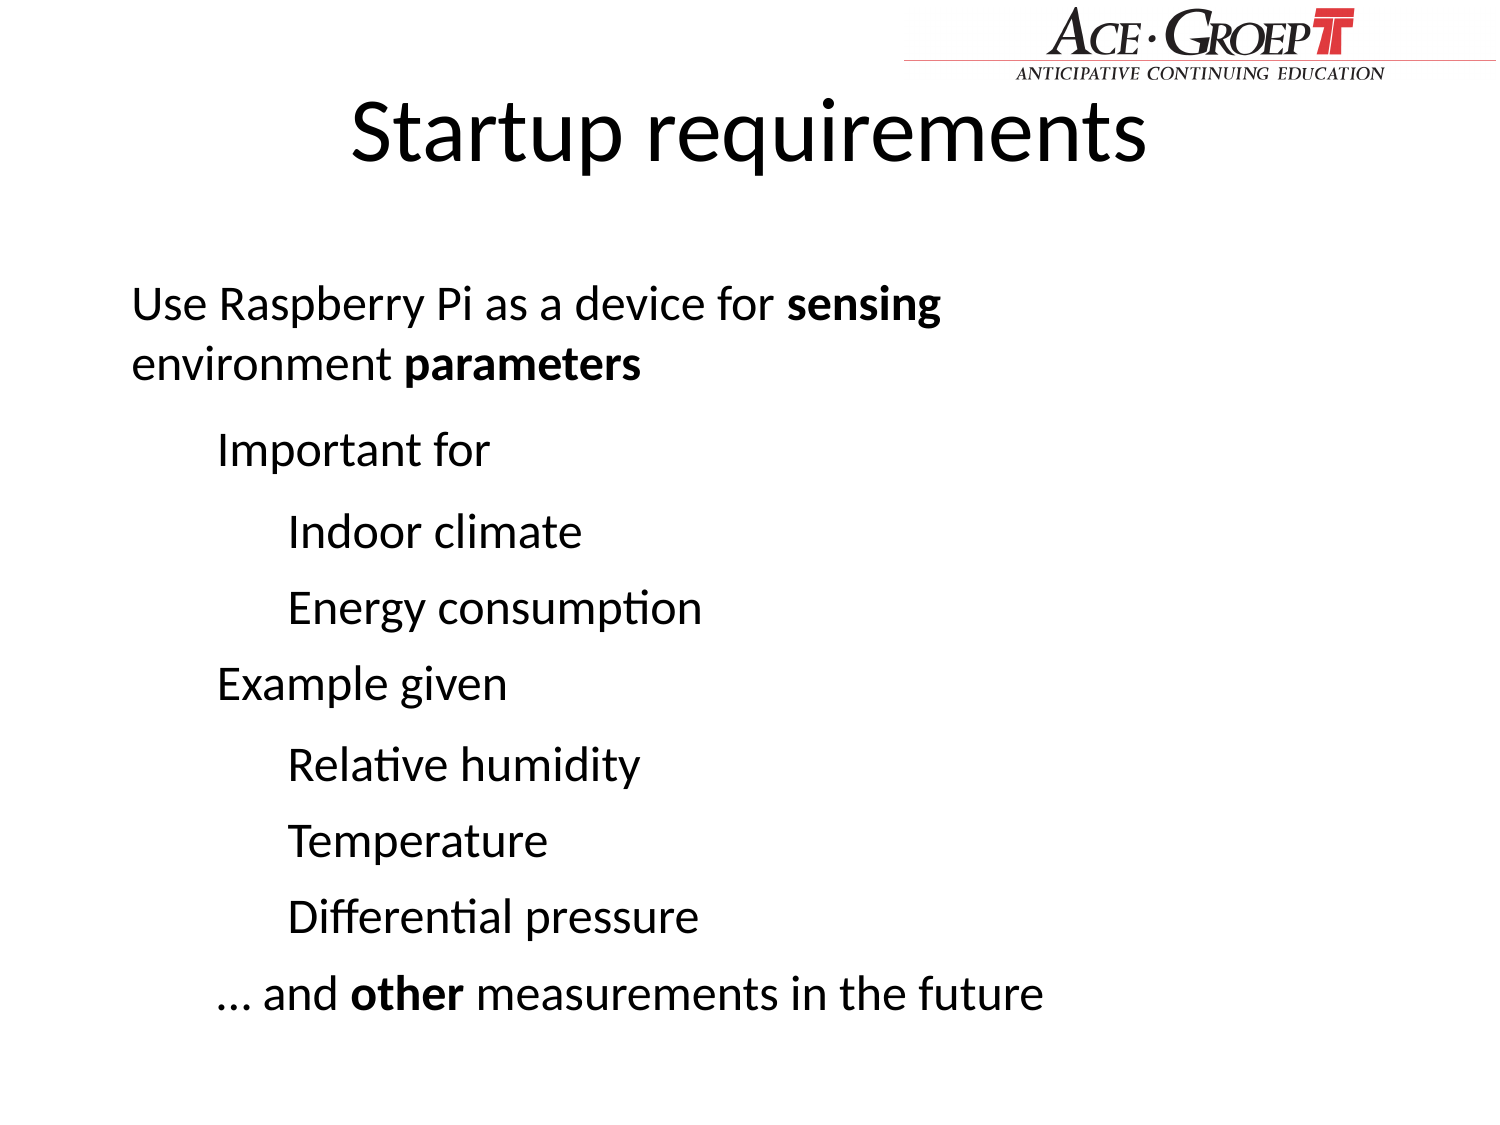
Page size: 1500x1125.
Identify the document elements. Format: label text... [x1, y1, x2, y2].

title Startup requirements [75, 45, 1425, 233]
picture [904, 7, 1496, 80]
list Use Raspberry Pi as a device for sensing environment parameters Important for Indoor climate Energy consumption Example given Relative humidity Temperature Differential pressure … and other measurements in the future [60, 262, 1411, 1006]
